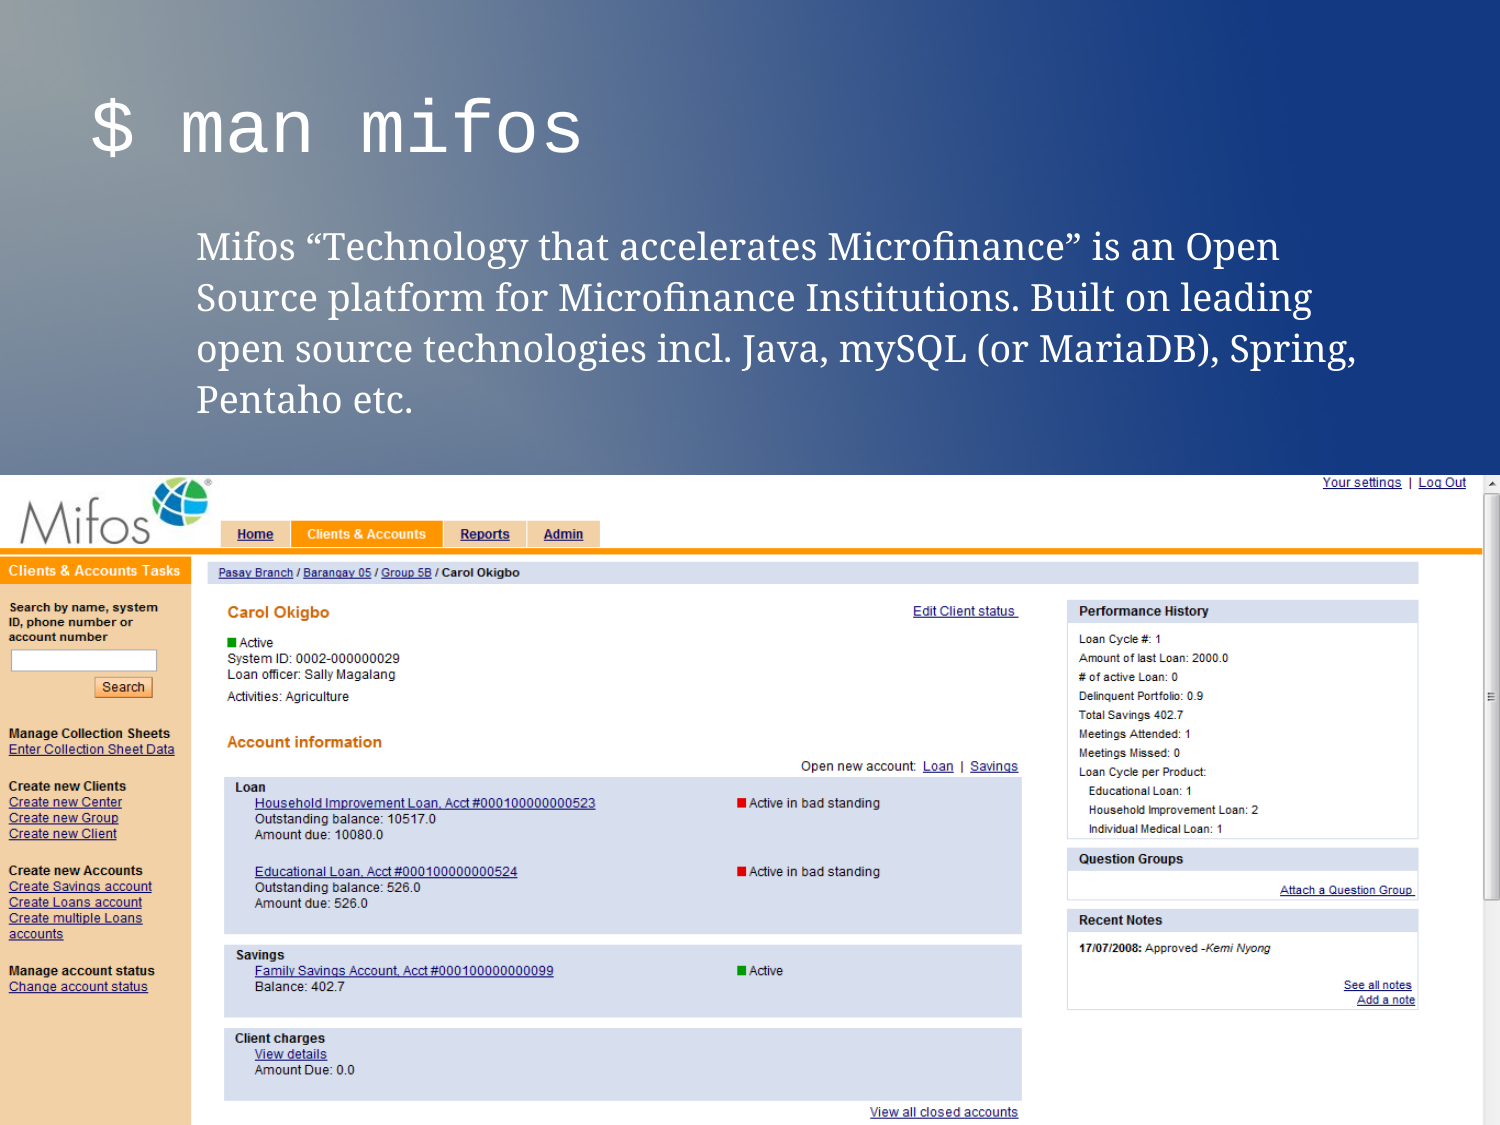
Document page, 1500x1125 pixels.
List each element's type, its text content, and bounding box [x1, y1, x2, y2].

picture [0, 0, 1500, 1125]
list Mifos “Technology that accelerates Microfinance” is an Open Source platform for Microfinance Institutions. Built on leading open source technologies incl. Java, mySQL (or MariaDB), Spring, Pentaho etc. [110, 212, 1398, 475]
title $ man mifos [75, 62, 1313, 175]
